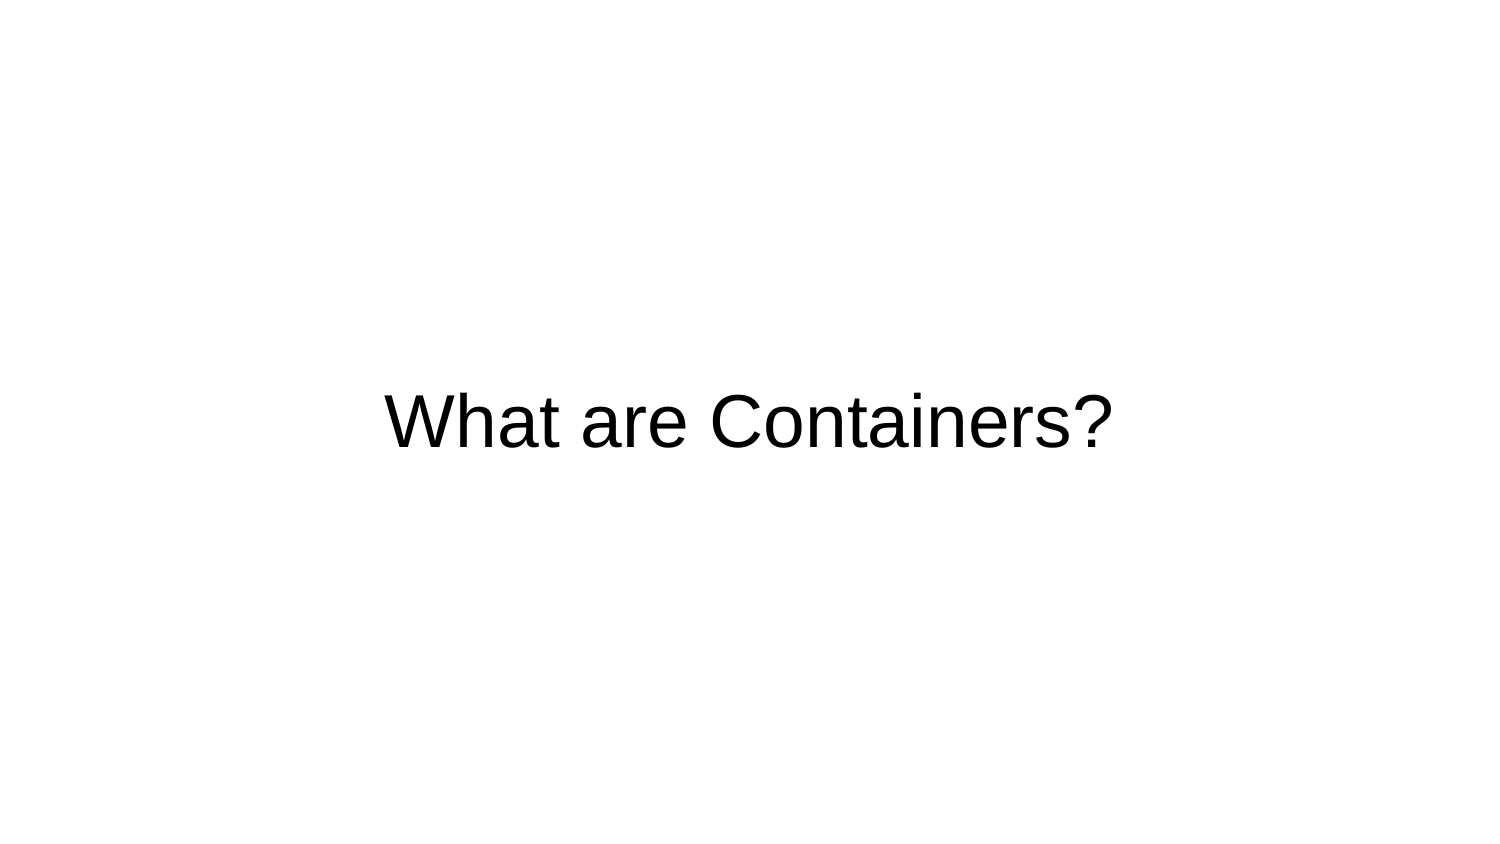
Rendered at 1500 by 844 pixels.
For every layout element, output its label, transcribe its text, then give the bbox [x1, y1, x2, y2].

title What are Containers? [51, 352, 1449, 491]
